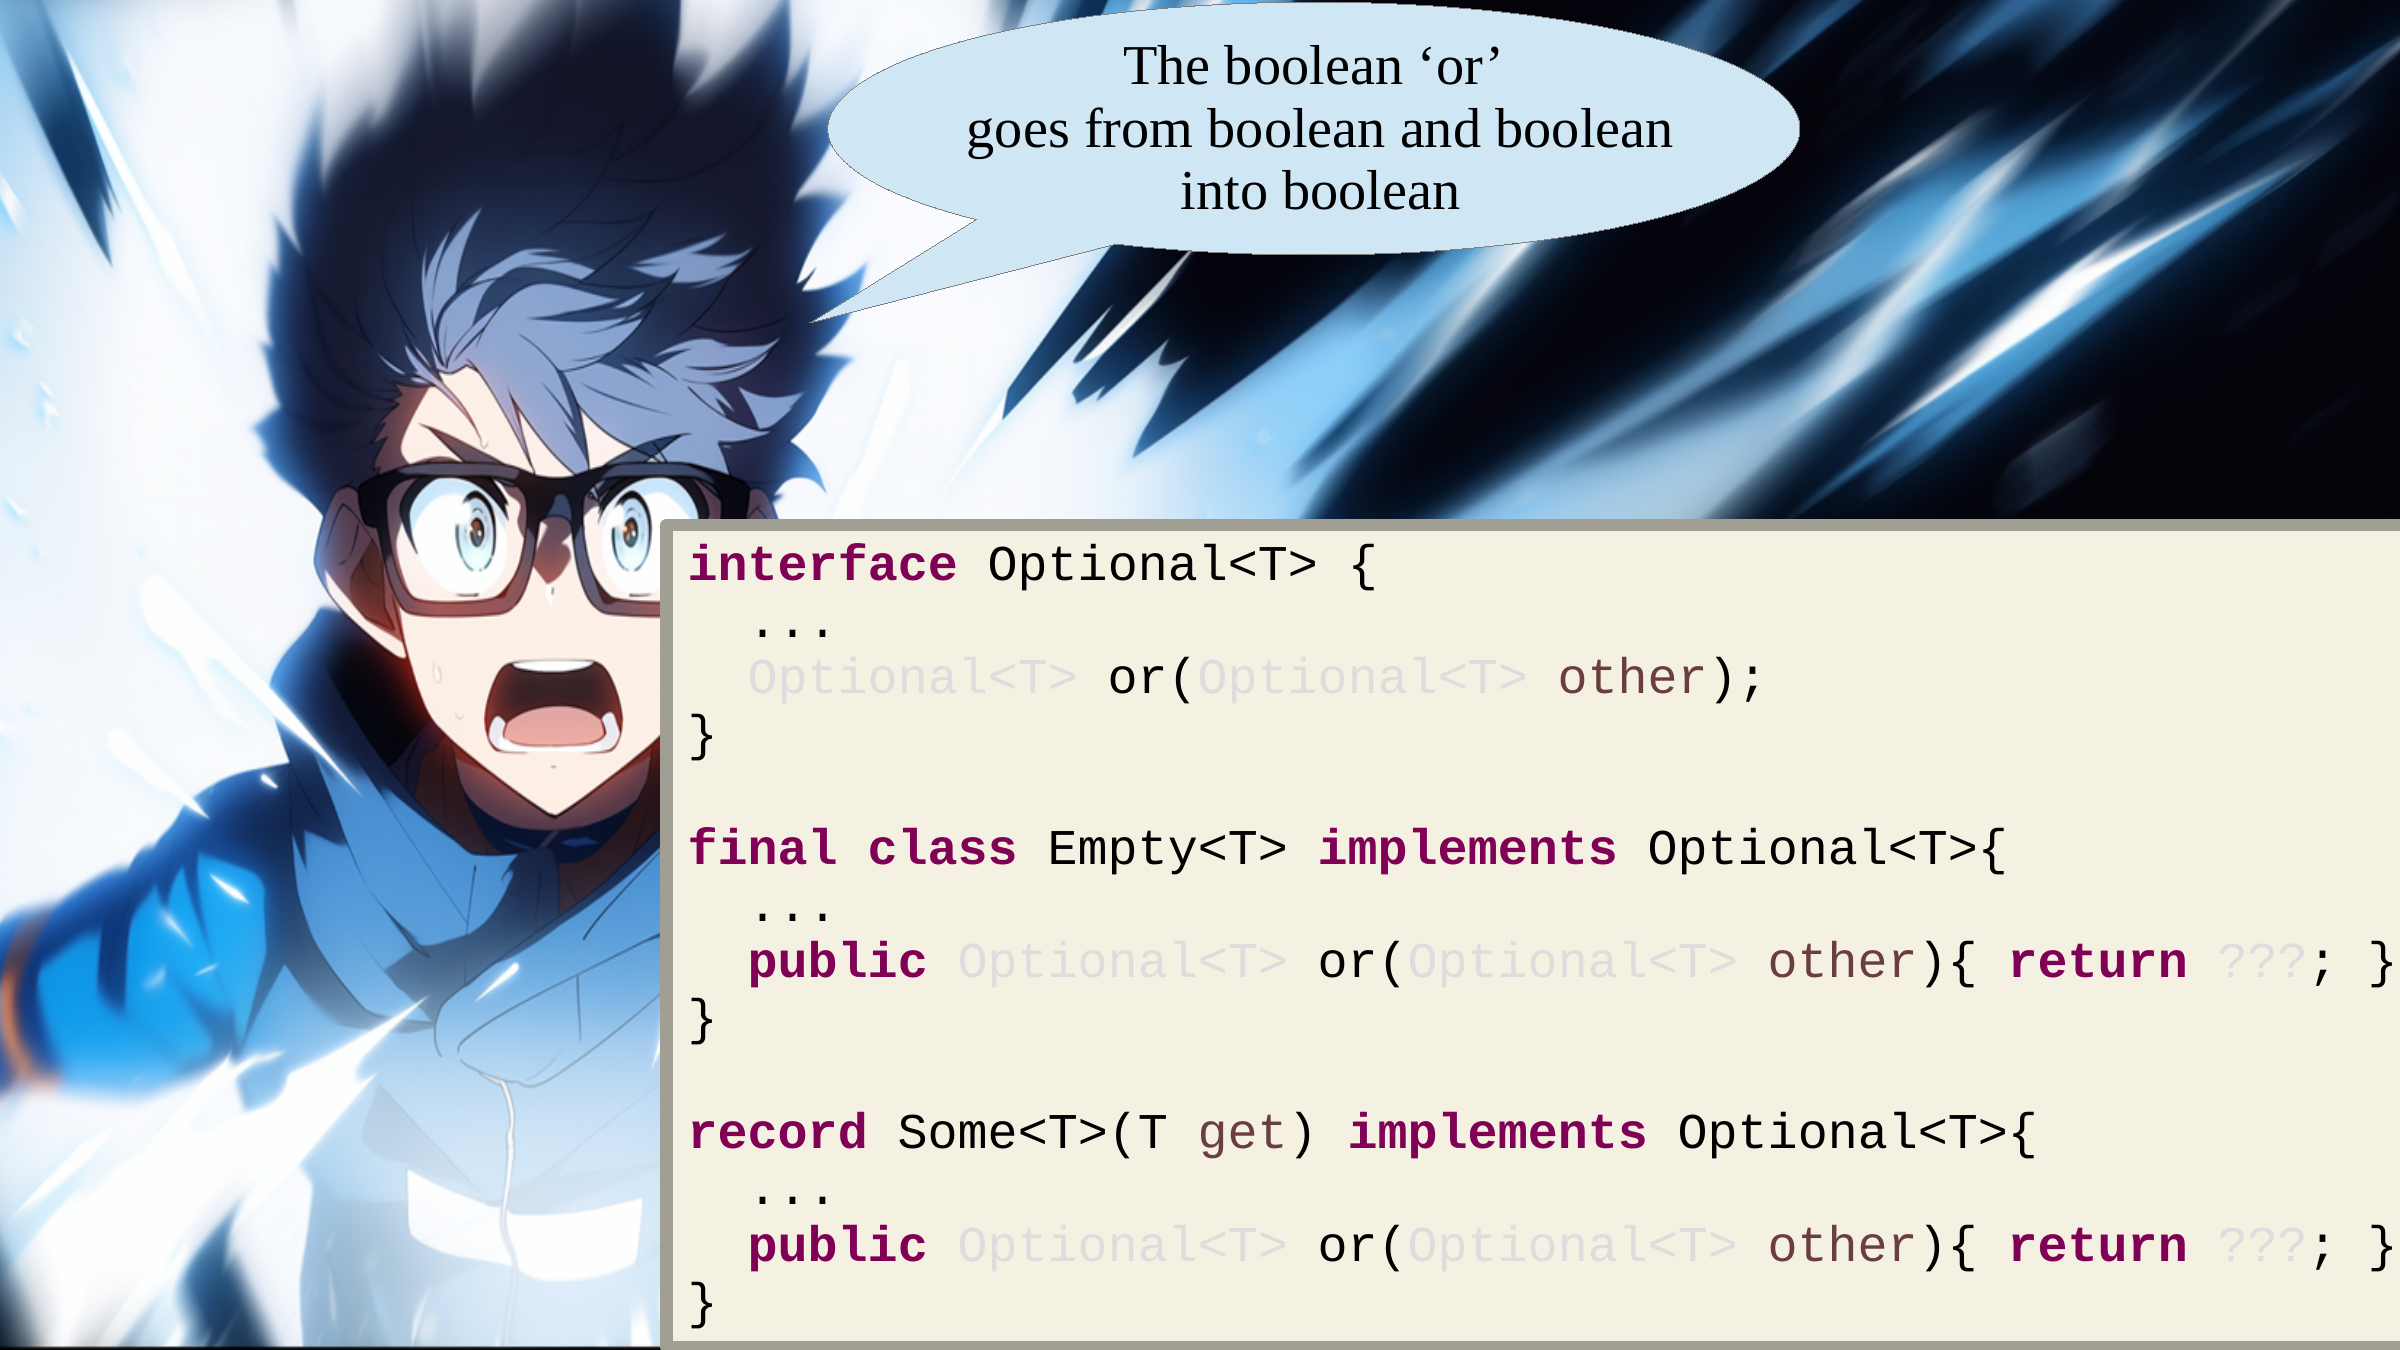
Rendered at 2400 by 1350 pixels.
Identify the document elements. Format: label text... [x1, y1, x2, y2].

picture [0, 0, 2400, 1350]
text_box The boolean ‘or’ goes from boolean and boolean into boolean [809, 2, 1800, 323]
text_box interface Optional<T> { ... Optional<T> or(Optional<T> other); } final class Empty<T> implements Optional<T>{ ... public Optional<T> or(Optional<T> other){ return ???; } } record Some<T>(T get) implements Optional<T>{ ... public Optional<T> or(Optional<T> other){ return ???; } } [666, 525, 2400, 1347]
